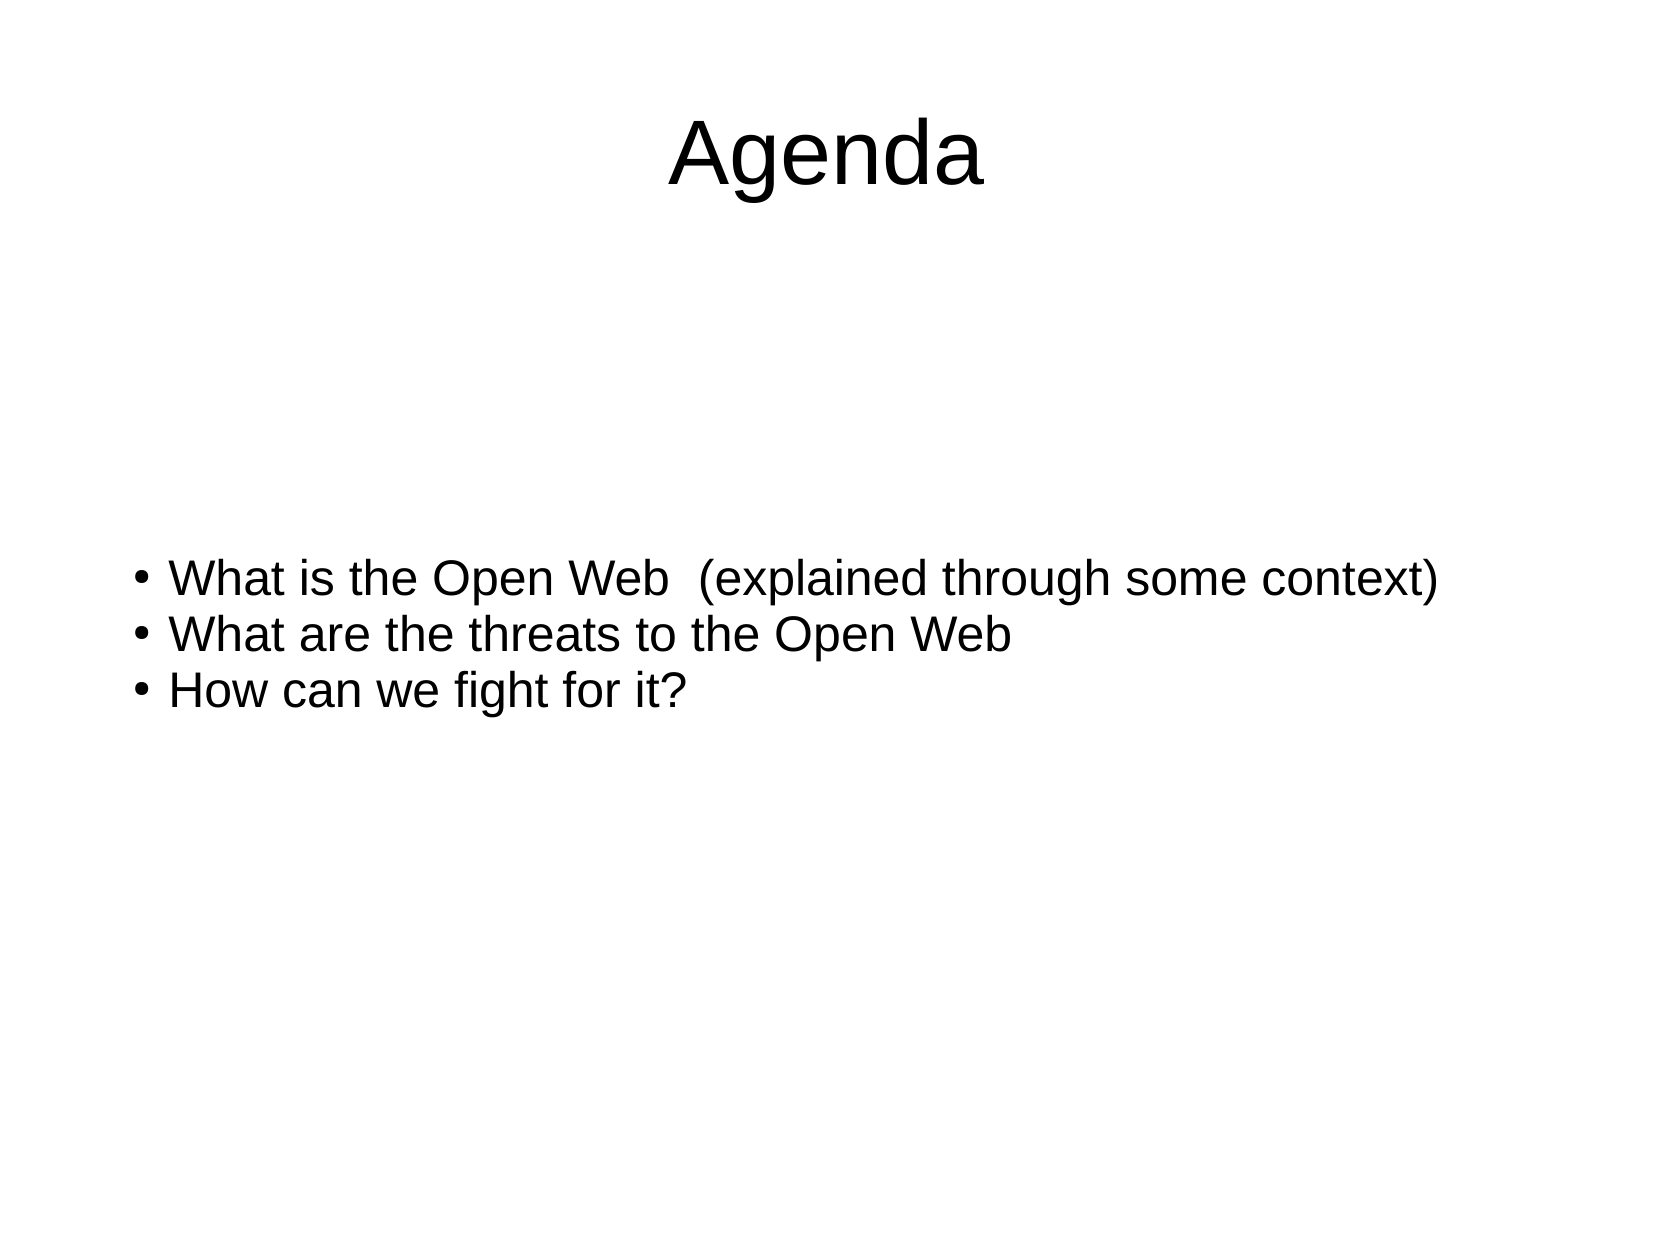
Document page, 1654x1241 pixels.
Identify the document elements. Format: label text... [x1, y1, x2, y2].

text_box What is the Open Web (explained through some context) What are the threats to the Open Web How can we fight for it? [118, 543, 1512, 888]
title Agenda [82, 49, 1571, 257]
